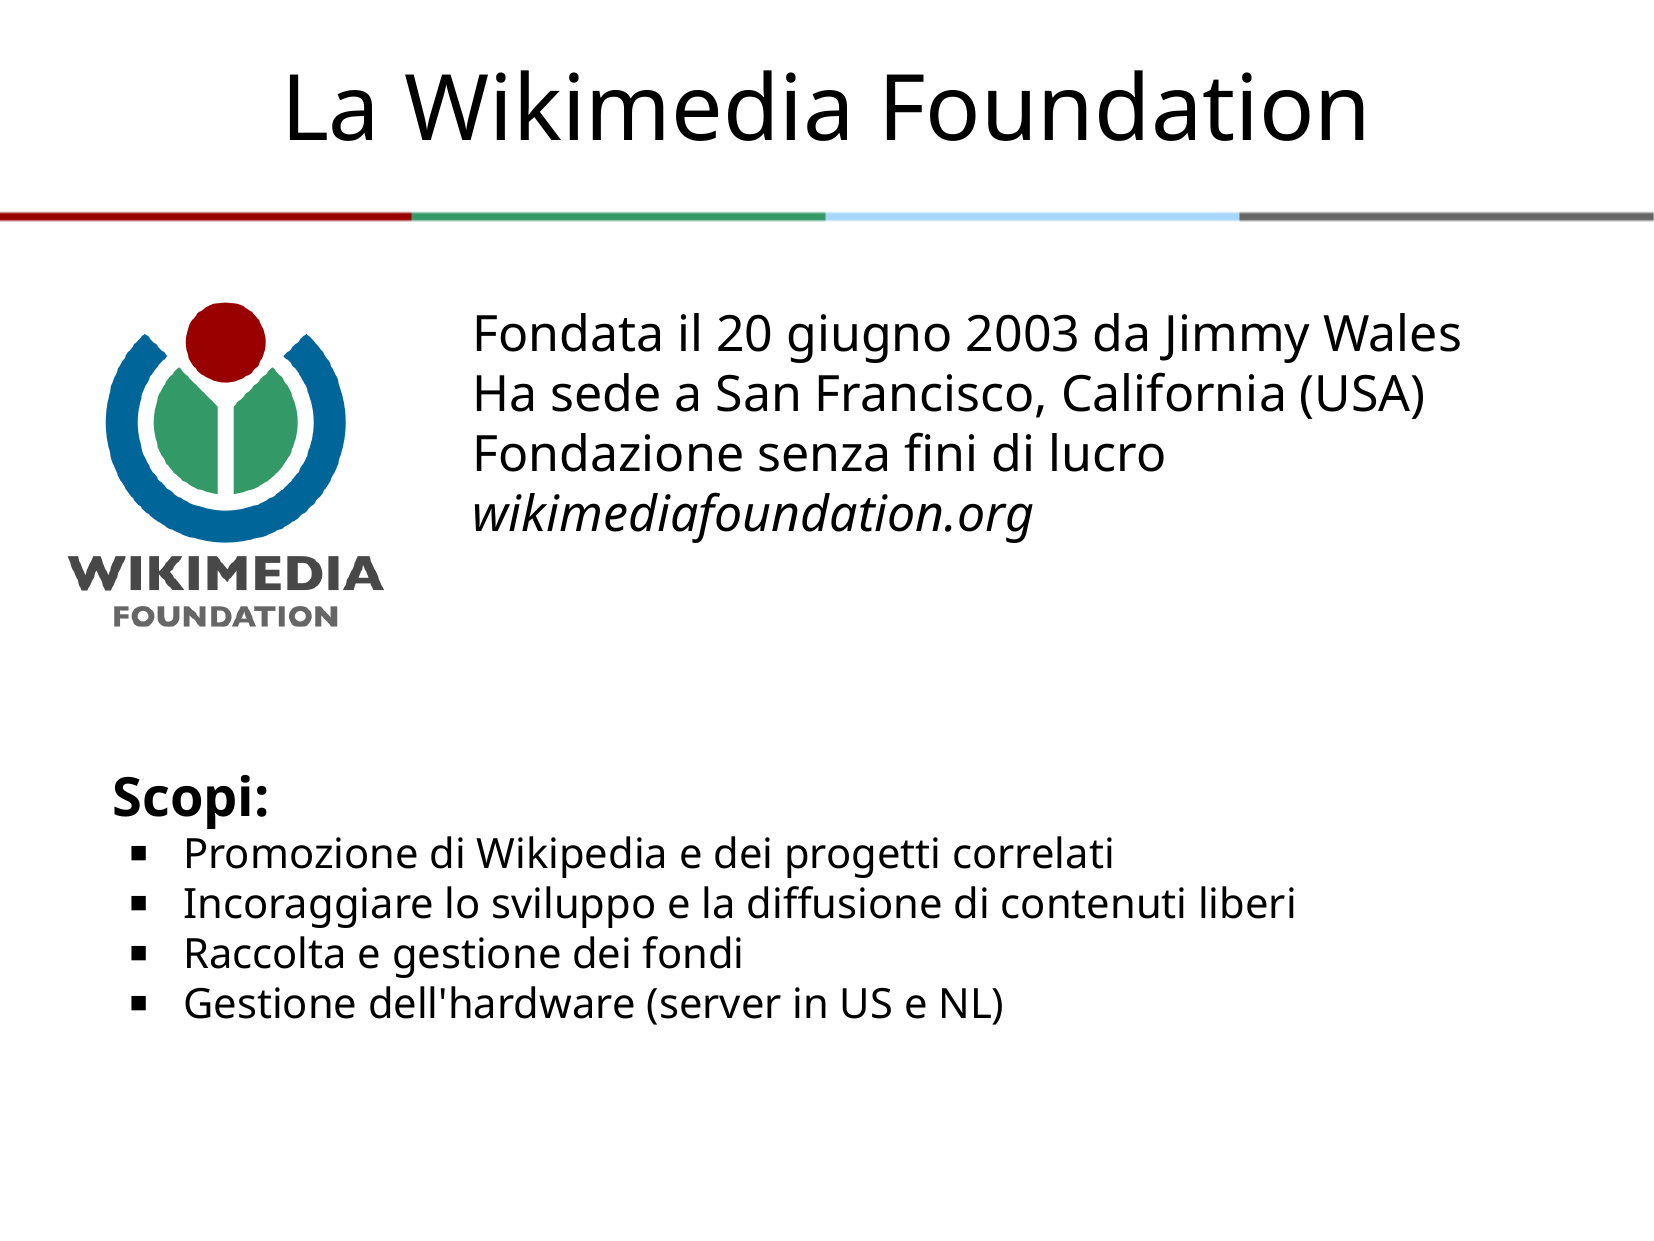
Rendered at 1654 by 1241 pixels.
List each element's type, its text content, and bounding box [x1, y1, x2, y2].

text_box Scopi: Promozione di Wikipedia e dei progetti correlati Incoraggiare lo sviluppo e la diffusione di contenuti liberi Raccolta e gestione dei fondi Gestione dell'hardware (server in US e NL) [112, 761, 1483, 1187]
picture [47, 287, 402, 643]
text_box Fondata il 20 giugno 2003 da Jimmy Wales Ha sede a San Francisco, California (USA) Fondazione senza fini di lucro wikimediafoundation.org [472, 301, 1571, 668]
picture [0, 200, 1654, 235]
text_box La Wikimedia Foundation [82, 0, 1571, 200]
